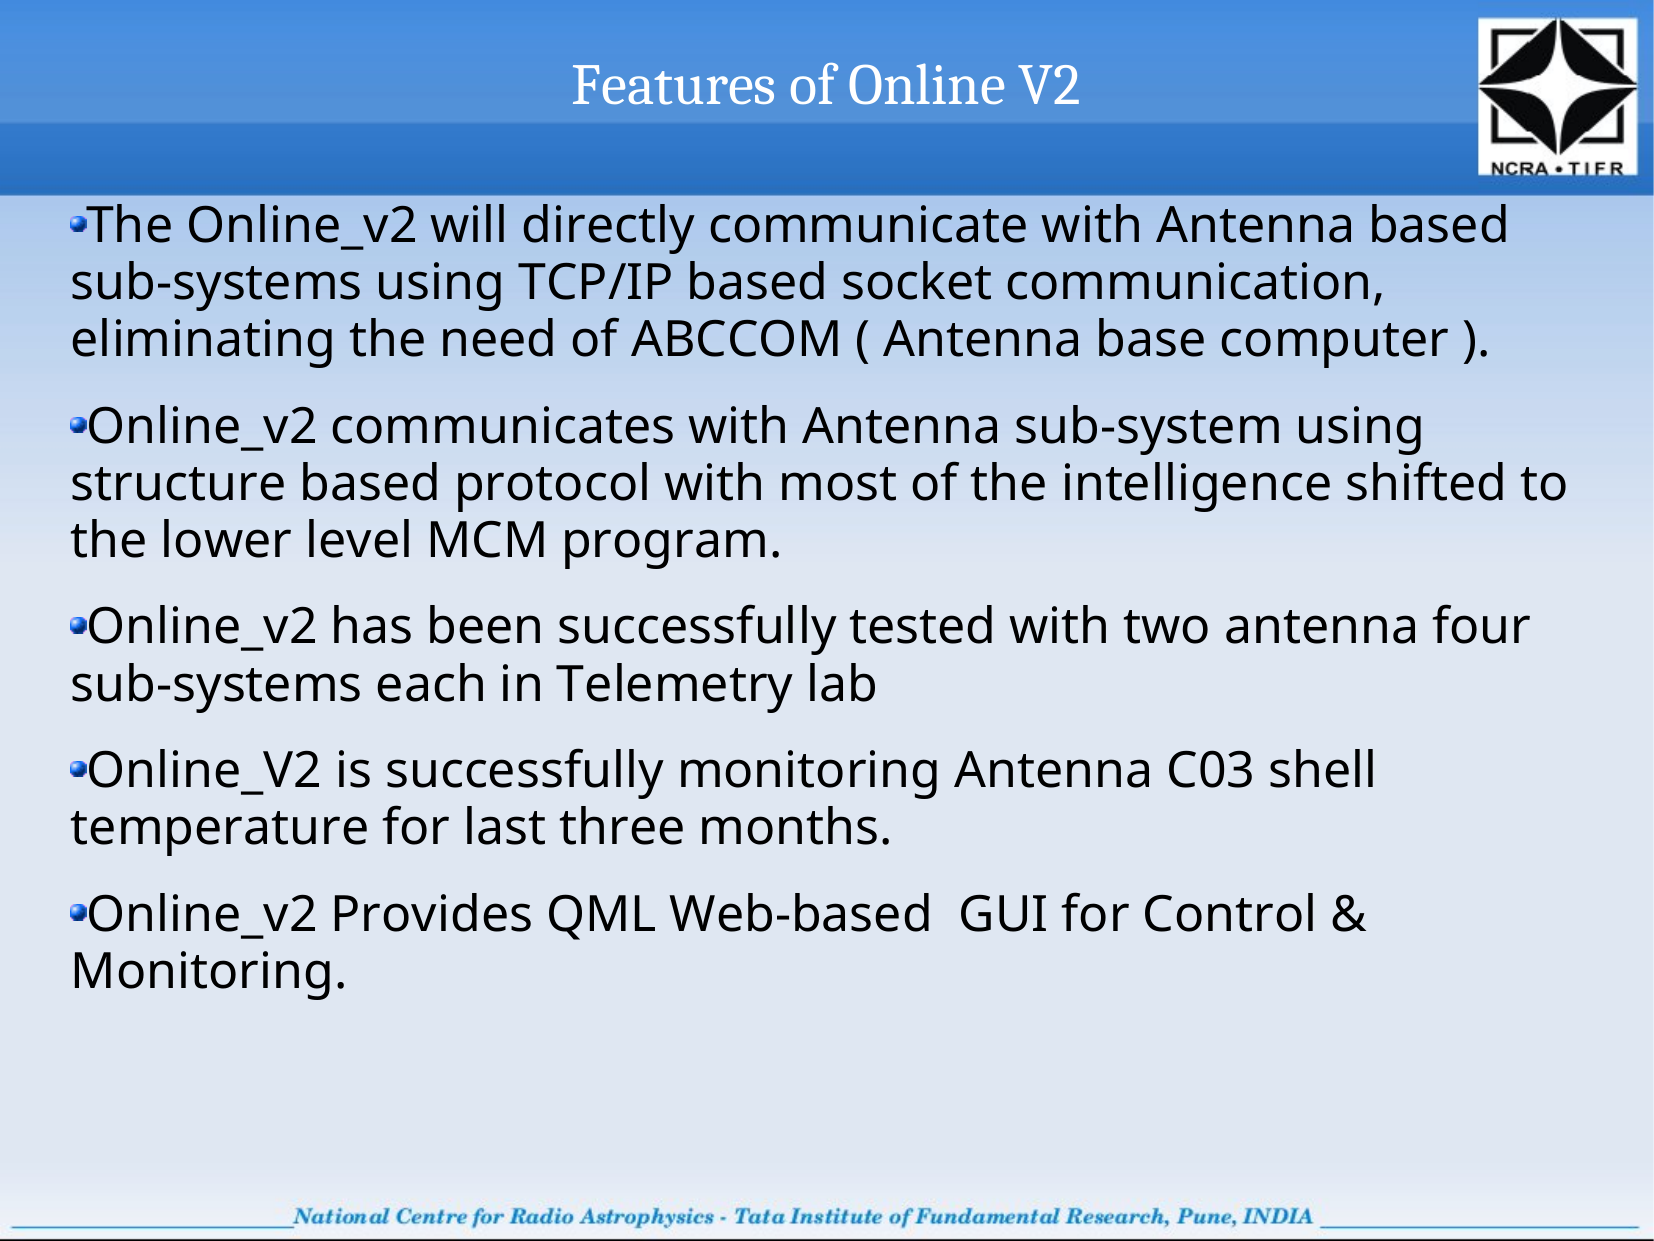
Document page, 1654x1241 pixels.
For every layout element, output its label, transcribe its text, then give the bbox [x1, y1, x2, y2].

text_box Features of Online V2 [82, 32, 1571, 134]
picture [0, 0, 1654, 1241]
text_box The Online_v2 will directly communicate with Antenna based sub-systems using TCP/IP based socket communication, eliminating the need of ABCCOM ( Antenna base computer ). Online_v2 communicates with Antenna sub-system using structure based protocol with most of the intelligence shifted to the lower level MCM program. Online_v2 has been successfully tested with two antenna four sub-systems each in Telemetry lab Online_V2 is successfully monitoring Antenna C03 shell temperature for last three months. Online_v2 Provides QML Web-based GUI for Control & Monitoring. [70, 194, 1607, 1138]
